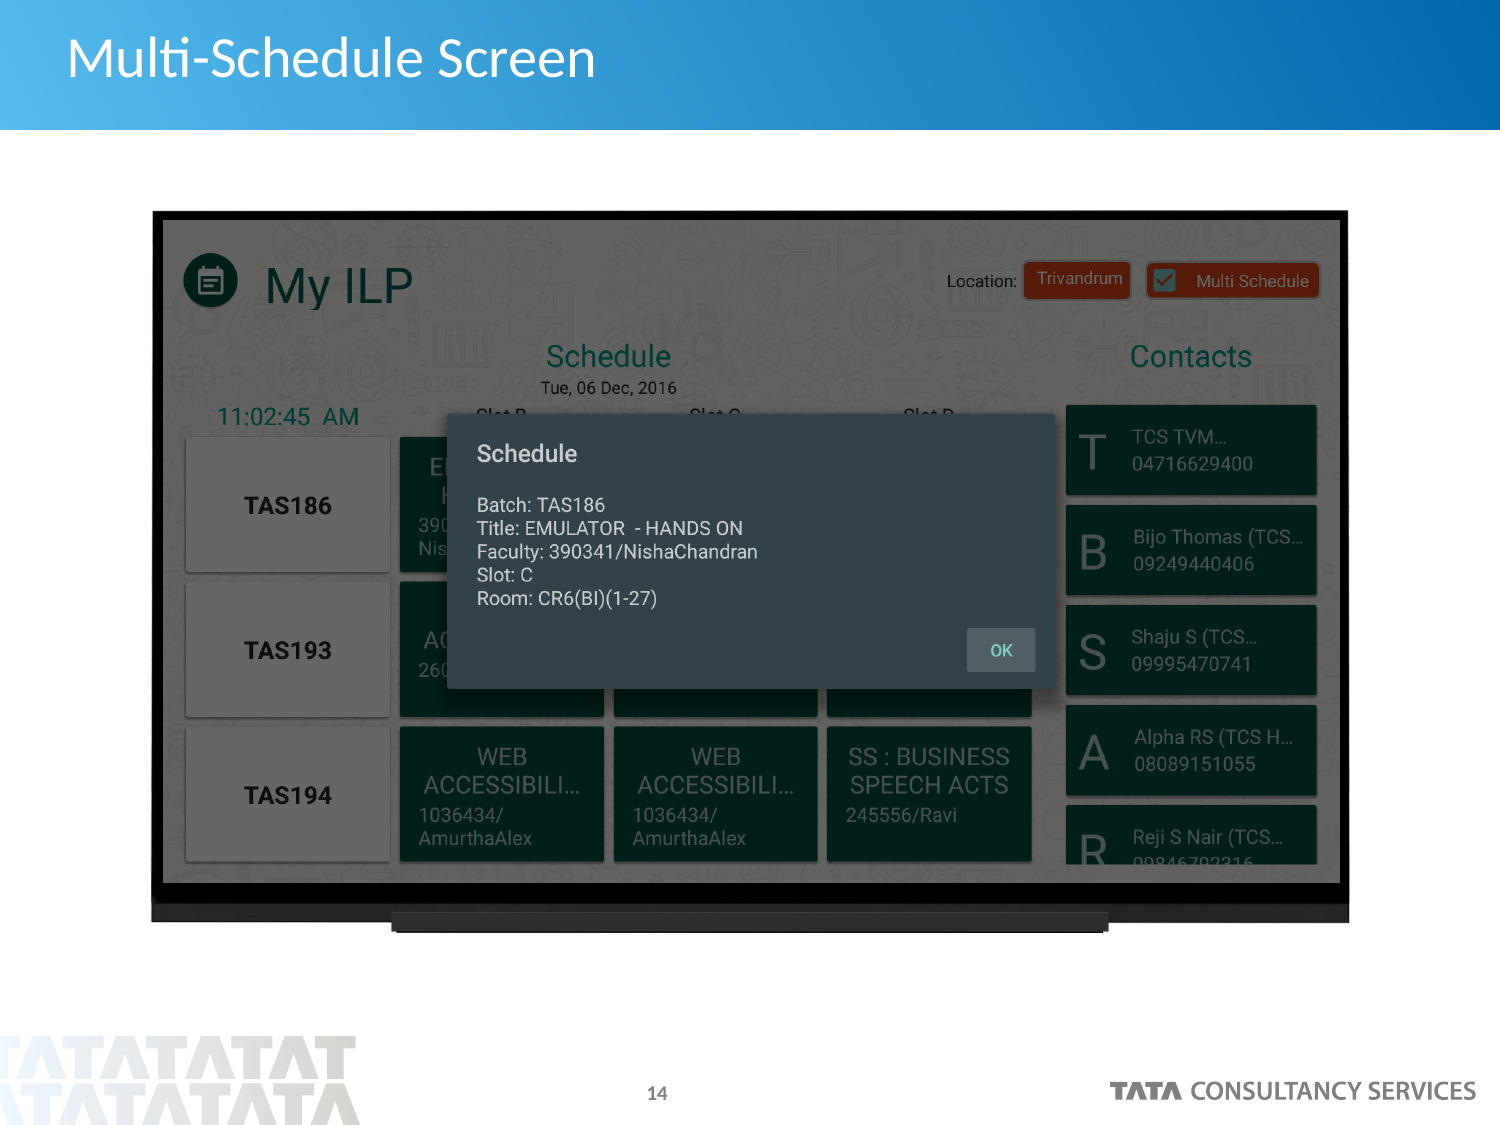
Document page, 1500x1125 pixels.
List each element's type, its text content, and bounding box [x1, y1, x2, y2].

picture [138, 210, 1367, 954]
title Multi-Schedule Screen [66, 9, 1463, 116]
